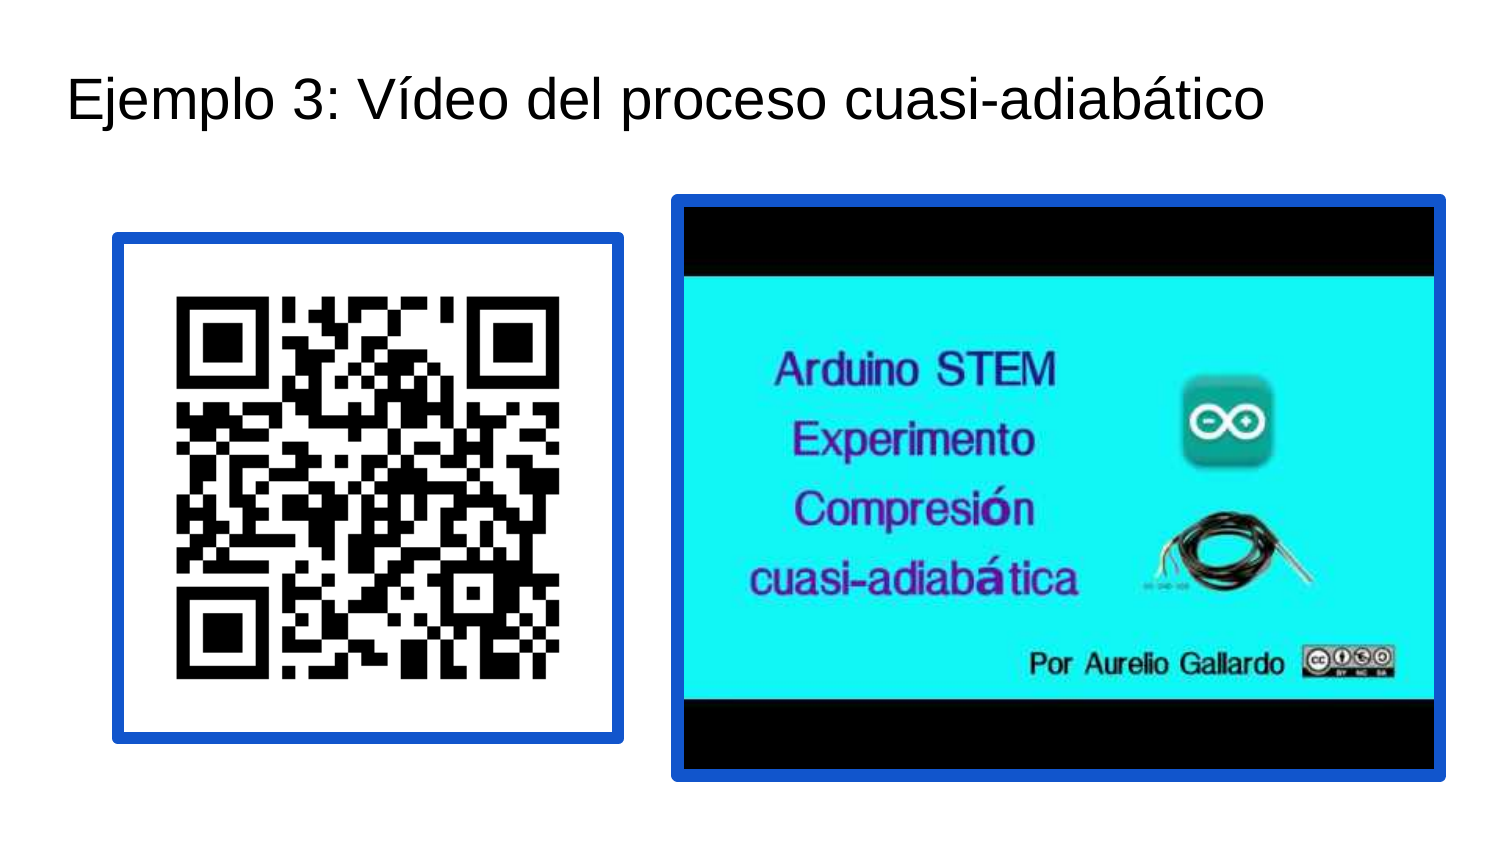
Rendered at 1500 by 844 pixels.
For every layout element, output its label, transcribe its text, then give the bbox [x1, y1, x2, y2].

picture [124, 244, 612, 732]
text_box Ejemplo 3: Vídeo del proceso cuasi-adiabático [51, 46, 1449, 141]
picture [683, 206, 1434, 770]
